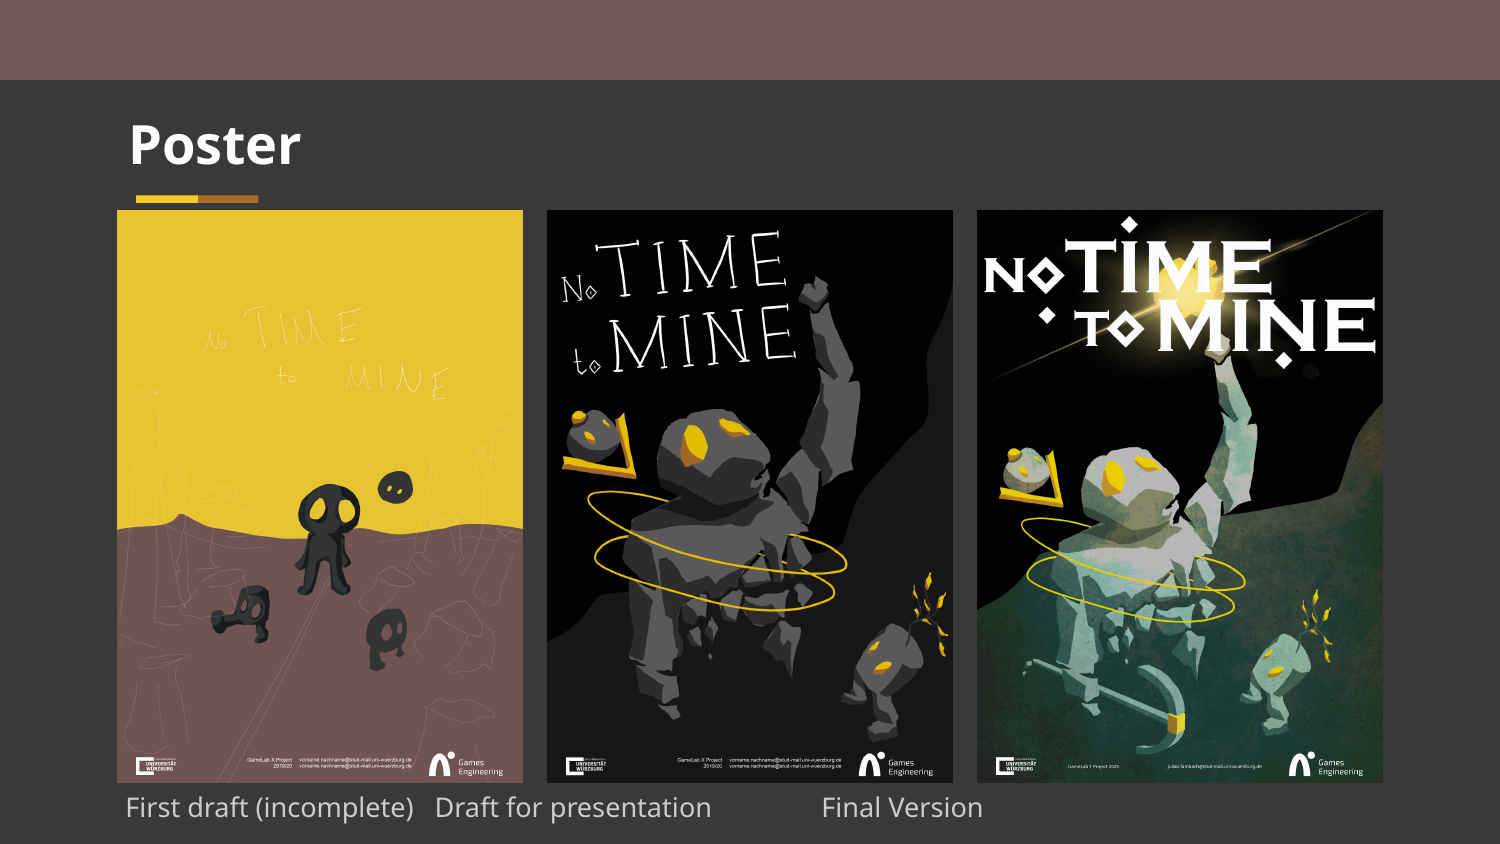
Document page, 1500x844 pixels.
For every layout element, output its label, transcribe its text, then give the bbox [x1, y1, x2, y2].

picture [977, 210, 1383, 775]
picture [117, 210, 523, 775]
text_box First draft (incomplete) Draft for presentation Final Version [110, 775, 1419, 838]
picture [547, 210, 953, 775]
title Poster [113, 95, 1462, 222]
